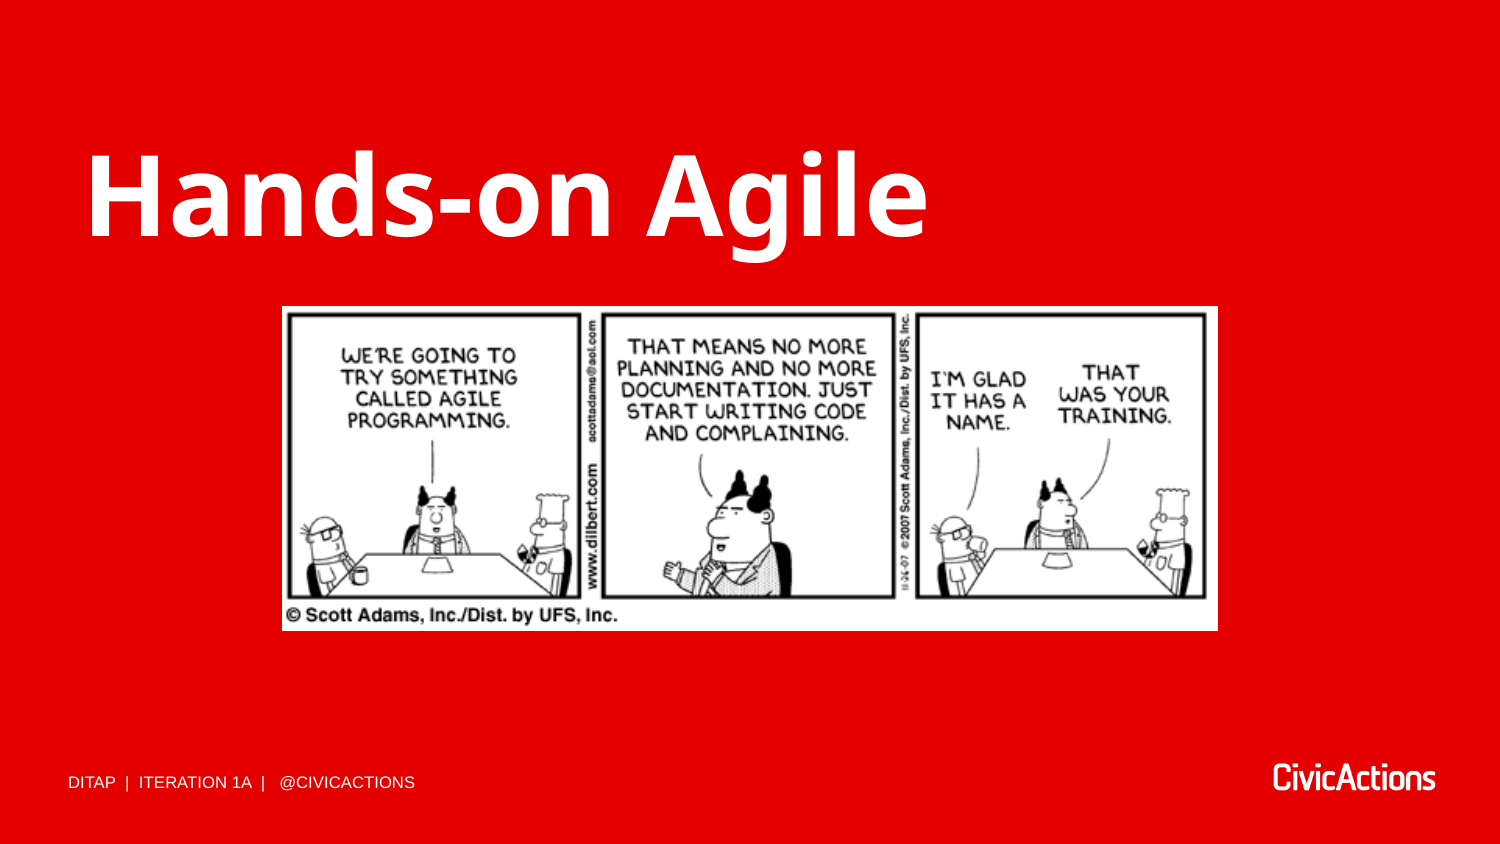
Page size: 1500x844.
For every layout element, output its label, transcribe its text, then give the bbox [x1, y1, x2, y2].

picture [1271, 758, 1438, 795]
title Hands-on Agile [73, 114, 1354, 470]
picture [282, 306, 1218, 631]
